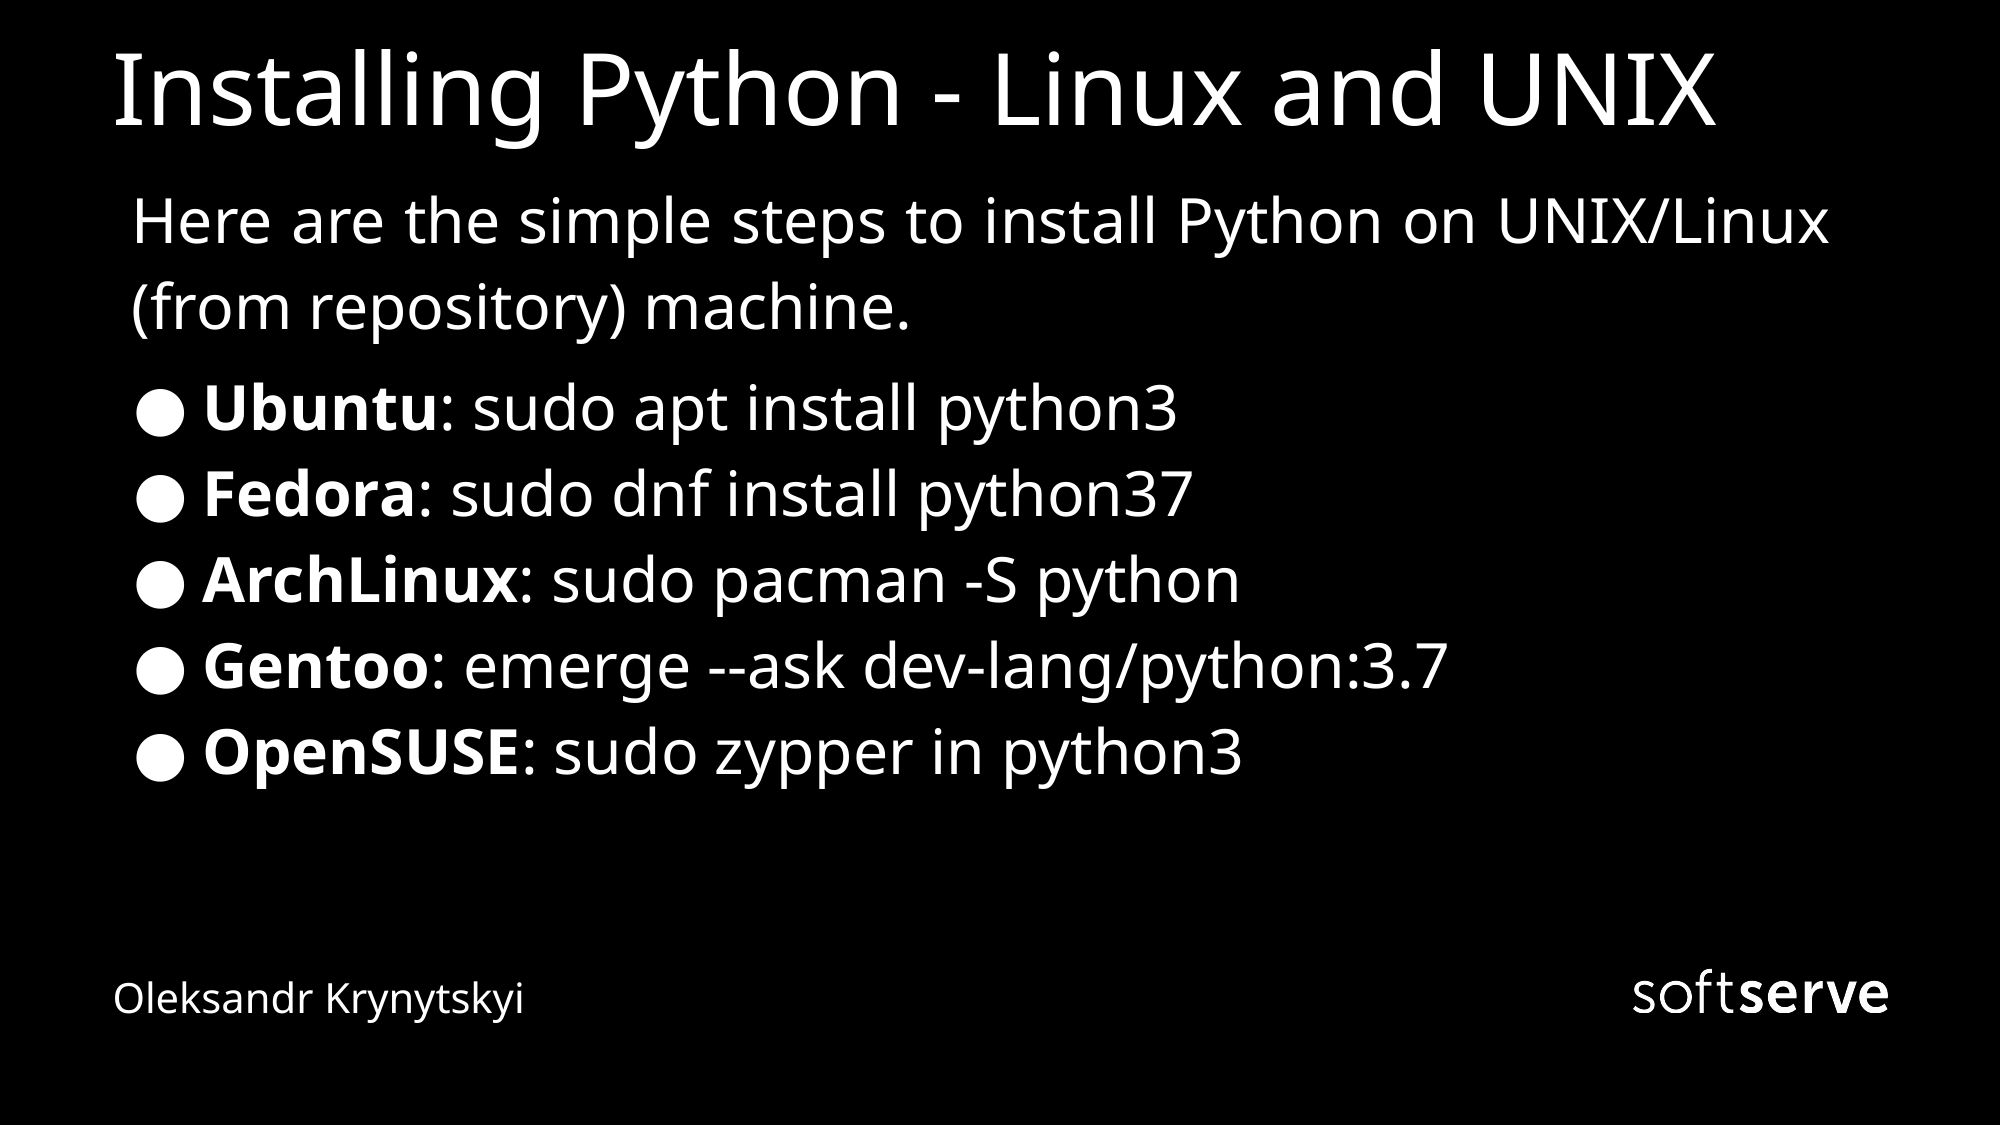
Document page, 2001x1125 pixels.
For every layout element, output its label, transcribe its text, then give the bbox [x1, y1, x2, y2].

list Oleksandr Krynytskyi [112, 970, 682, 1019]
text_box Here are the simple steps to install Python on UNIX/Linux (from repository) machine. Ubuntu: sudo apt install python3 Fedora: sudo dnf install python37 ArchLinux: sudo pacman -S python Gentoo: emerge --ask dev-lang/python:3.7 OpenSUSE: sudo zypper in python3 [112, 154, 1888, 900]
picture [1633, 968, 1888, 1013]
title Installing Python - Linux and UNIX [112, 33, 1888, 154]
